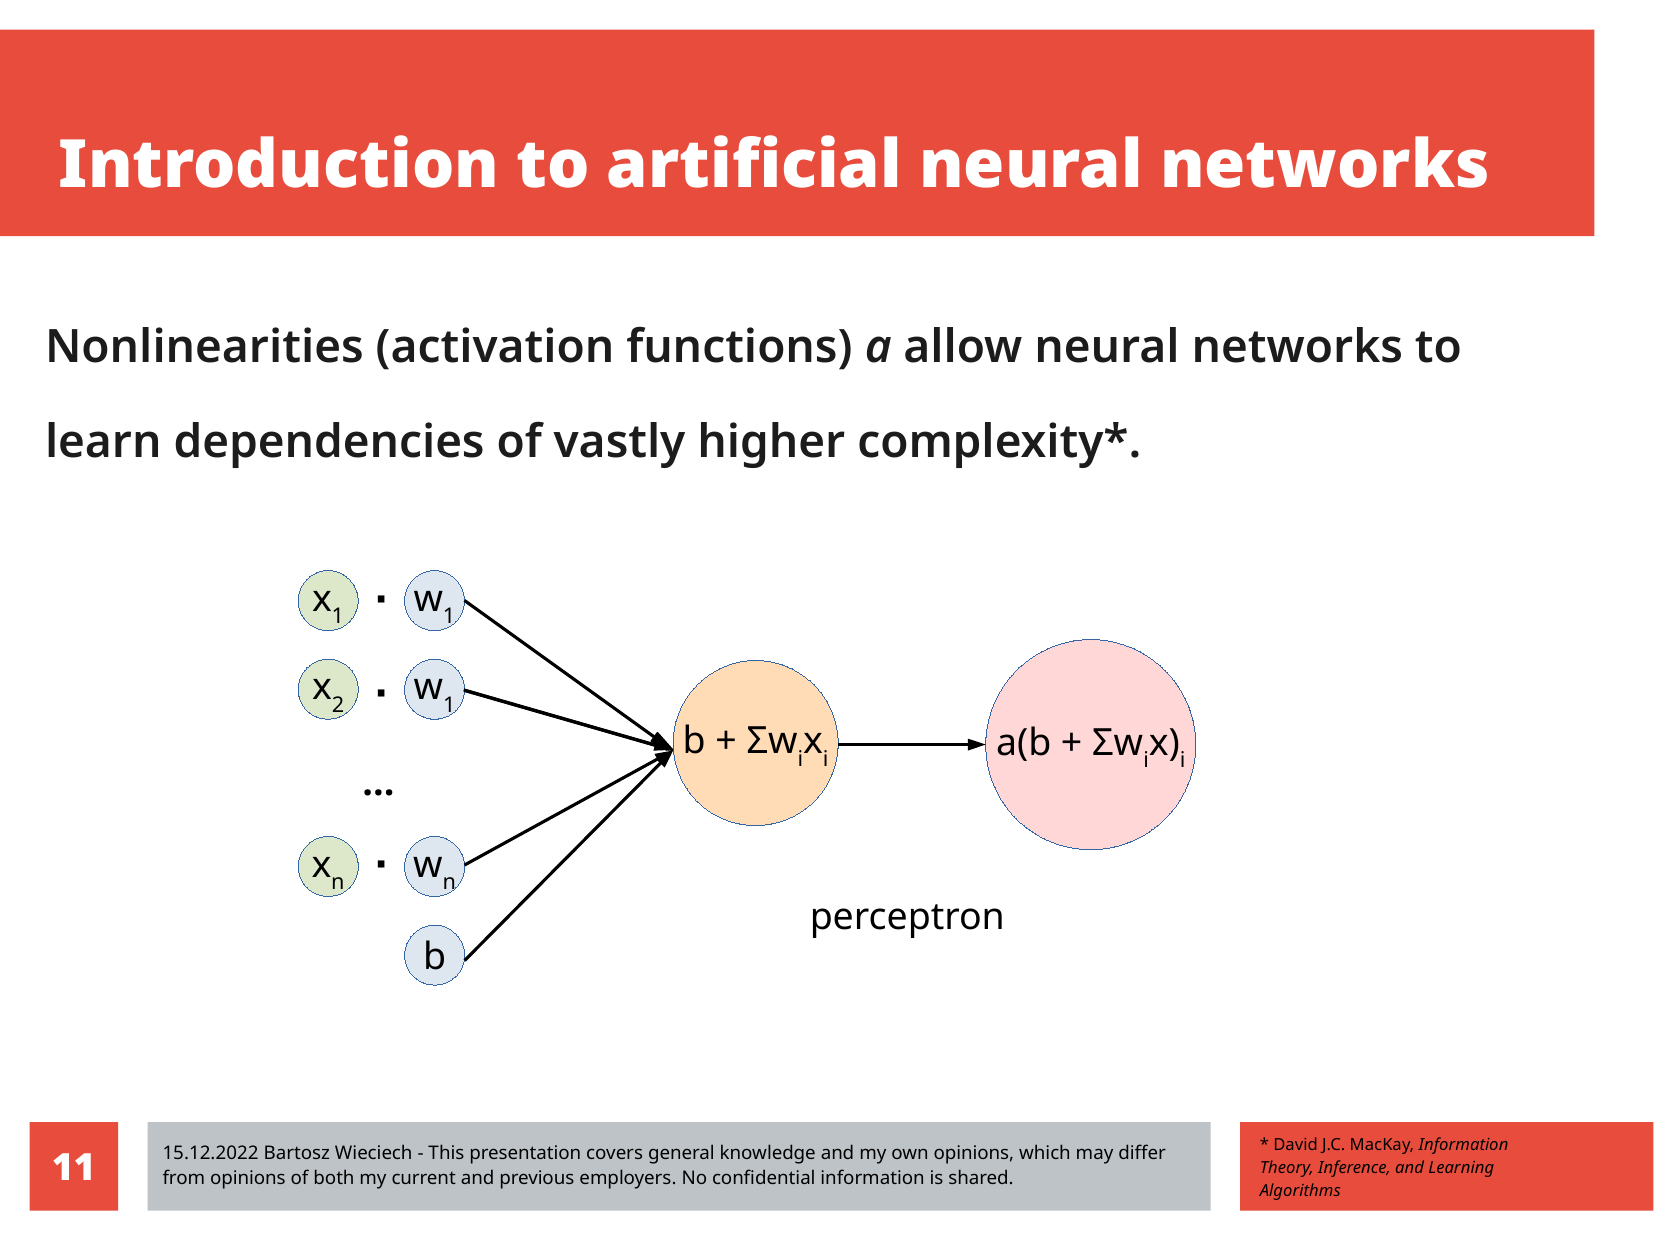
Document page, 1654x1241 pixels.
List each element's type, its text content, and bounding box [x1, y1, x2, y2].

chart [684, 660, 746, 700]
text_box wn [405, 836, 465, 897]
text_box ... [347, 747, 412, 814]
text_box w1 [405, 659, 465, 720]
text_box perceptron [795, 882, 1036, 949]
text_box ⋅ [359, 830, 405, 897]
text_box xn [298, 836, 359, 897]
text_box x2 [298, 659, 359, 720]
text_box ⋅ [359, 659, 405, 726]
text_box w1 [405, 570, 465, 631]
text_box ⋅ [359, 564, 405, 631]
text_box a(b + Σwix)i [985, 639, 1196, 850]
text_box b + Σwixi [673, 660, 839, 826]
text_box * David J.C. MacKay, Information Theory, Inference, and Learning Algorithms [1245, 1125, 1561, 1209]
chart [765, 660, 803, 674]
text_box x1 [298, 570, 359, 631]
text_box b [404, 925, 465, 986]
list Nonlinearities (activation functions) a allow neural networks to learn dependencies of vastly higher complexity*. [45, 282, 1551, 526]
title Introduction to artificial neural networks [59, 59, 1595, 207]
